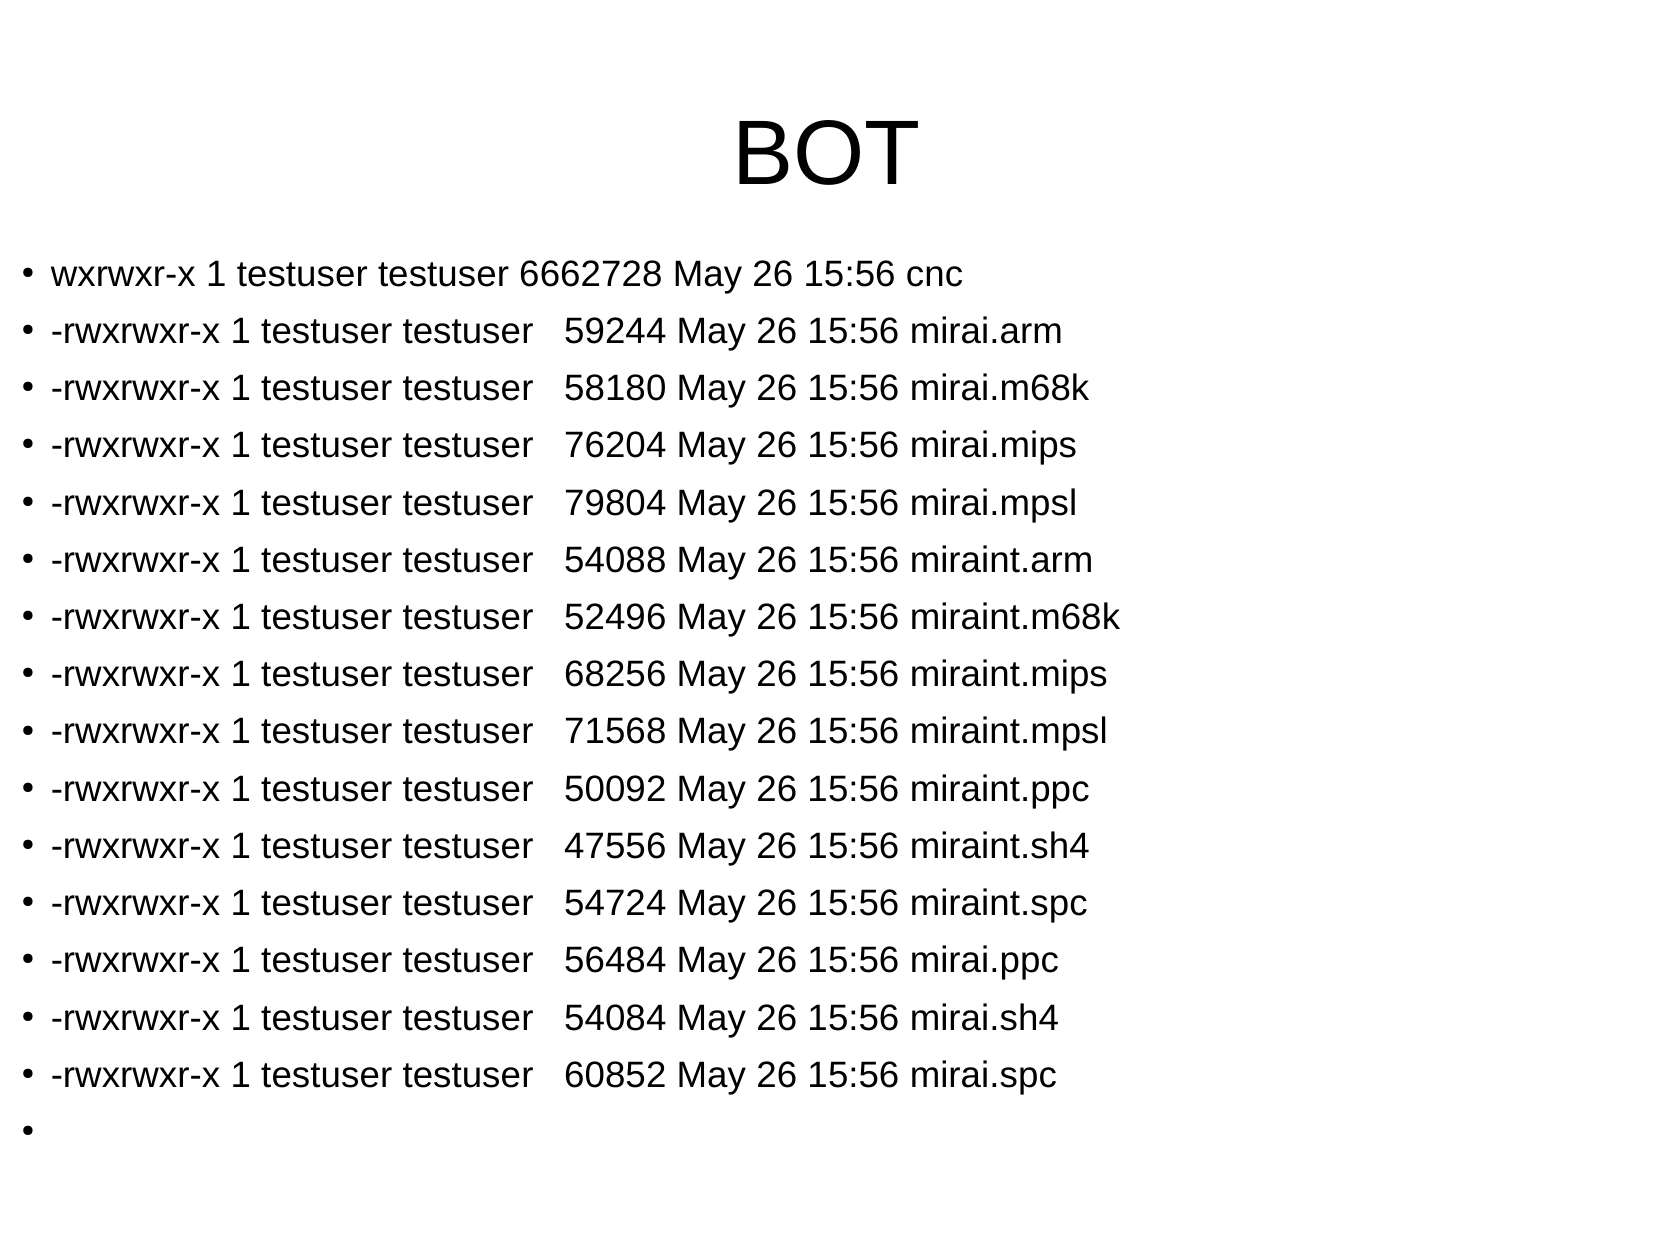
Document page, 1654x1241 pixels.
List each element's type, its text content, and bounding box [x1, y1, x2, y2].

list wxrwxr-x 1 testuser testuser 6662728 May 26 15:56 cnc -rwxrwxr-x 1 testuser testuser 59244 May 26 15:56 mirai.arm -rwxrwxr-x 1 testuser testuser 58180 May 26 15:56 mirai.m68k -rwxrwxr-x 1 testuser testuser 76204 May 26 15:56 mirai.mips -rwxrwxr-x 1 testuser testuser 79804 May 26 15:56 mirai.mpsl -rwxrwxr-x 1 testuser testuser 54088 May 26 15:56 miraint.arm -rwxrwxr-x 1 testuser testuser 52496 May 26 15:56 miraint.m68k -rwxrwxr-x 1 testuser testuser 68256 May 26 15:56 miraint.mips -rwxrwxr-x 1 testuser testuser 71568 May 26 15:56 miraint.mpsl -rwxrwxr-x 1 testuser testuser 50092 May 26 15:56 miraint.ppc -rwxrwxr-x 1 testuser testuser 47556 May 26 15:56 miraint.sh4 -rwxrwxr-x 1 testuser testuser 54724 May 26 15:56 miraint.spc -rwxrwxr-x 1 testuser testuser 56484 May 26 15:56 mirai.ppc -rwxrwxr-x 1 testuser testuser 54084 May 26 15:56 mirai.sh4 -rwxrwxr-x 1 testuser testuser 60852 May 26 15:56 mirai.spc [11, 195, 1654, 1111]
title BOT [82, 49, 1571, 195]
